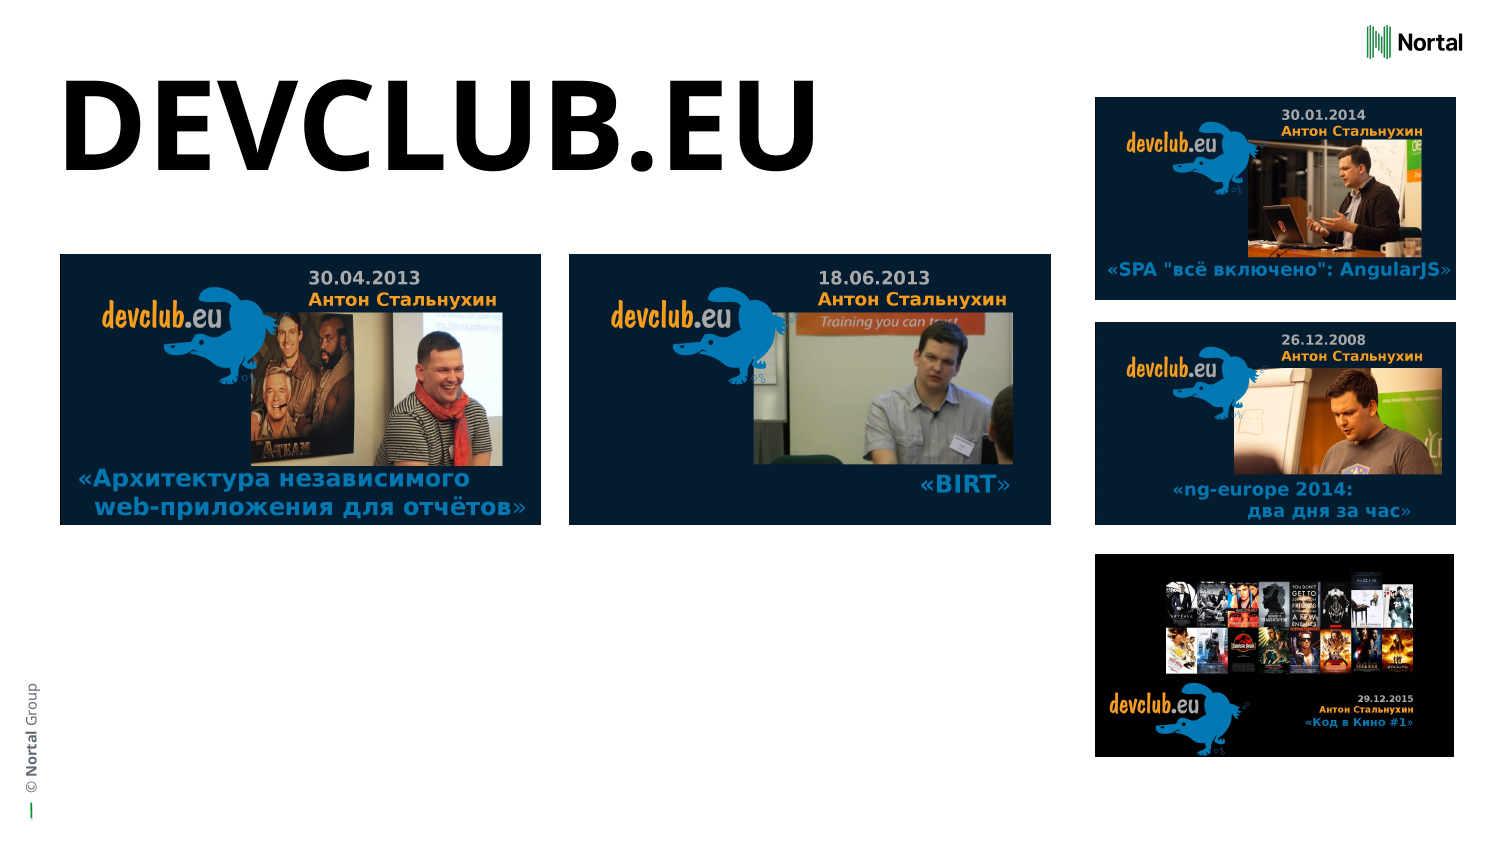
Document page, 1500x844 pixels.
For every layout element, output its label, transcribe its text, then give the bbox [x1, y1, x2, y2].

title DEVCLUB.EU [55, 49, 976, 196]
picture [1095, 322, 1456, 526]
picture [1095, 554, 1454, 757]
picture [569, 254, 1051, 526]
picture [60, 254, 541, 526]
picture [1095, 97, 1456, 301]
